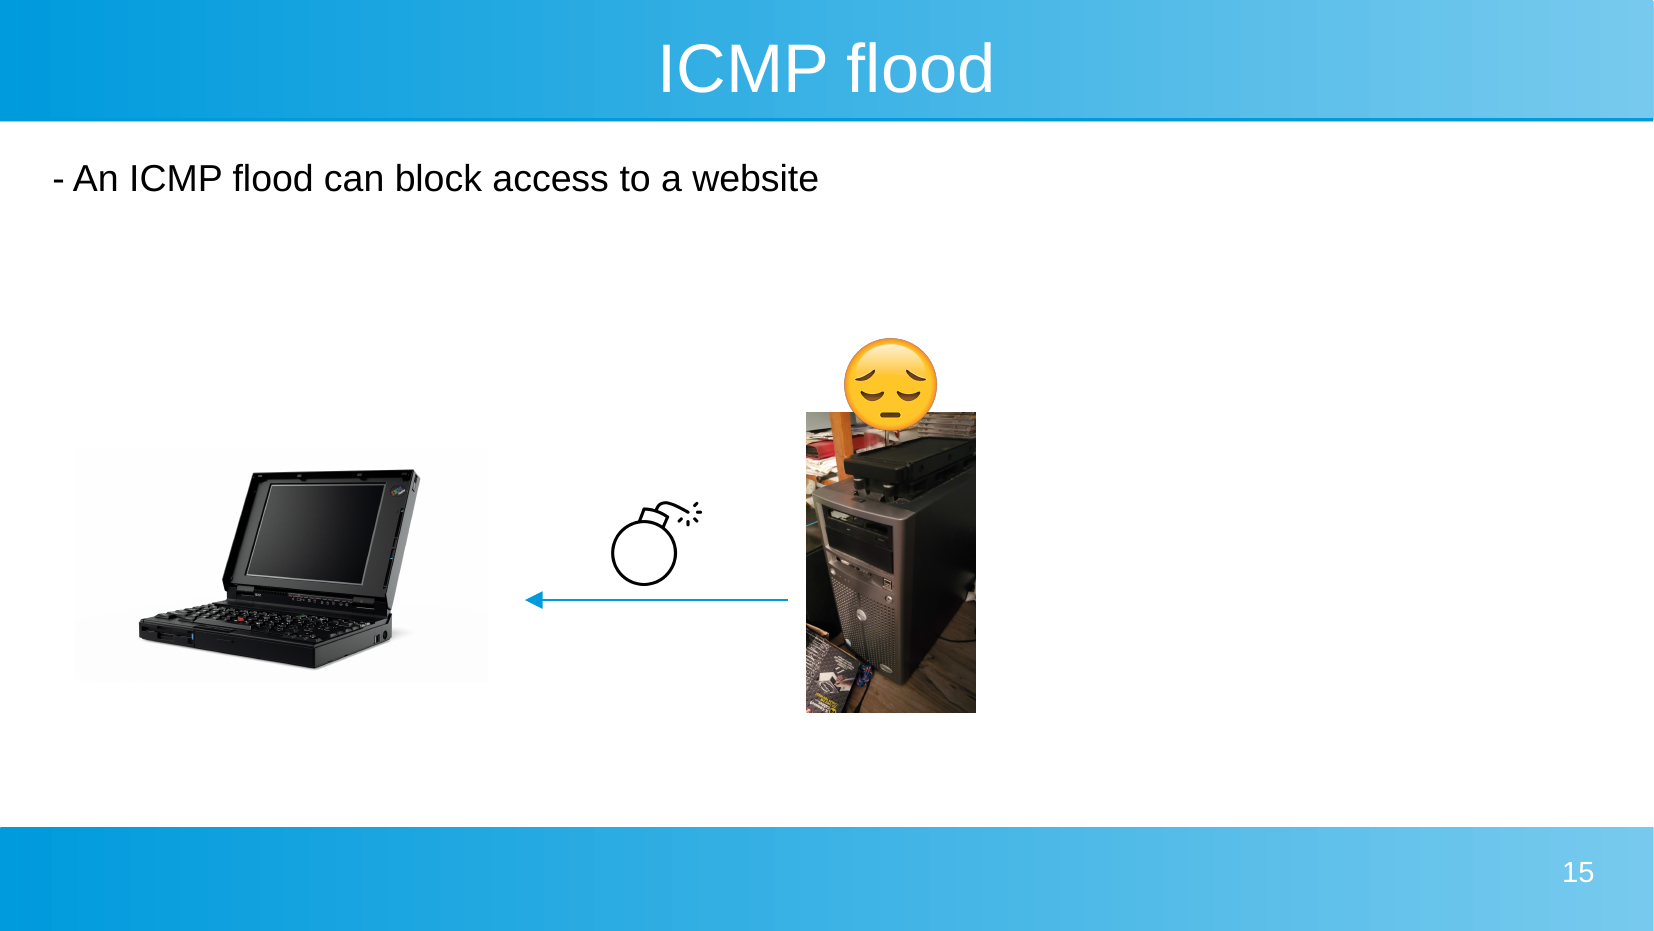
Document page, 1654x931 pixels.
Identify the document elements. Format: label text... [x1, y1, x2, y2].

picture [806, 337, 976, 713]
title ICMP flood [59, 29, 1595, 108]
picture [600, 487, 713, 598]
picture [75, 449, 488, 683]
text_box ­- An ICMP flood can block access to a website [37, 150, 1351, 207]
